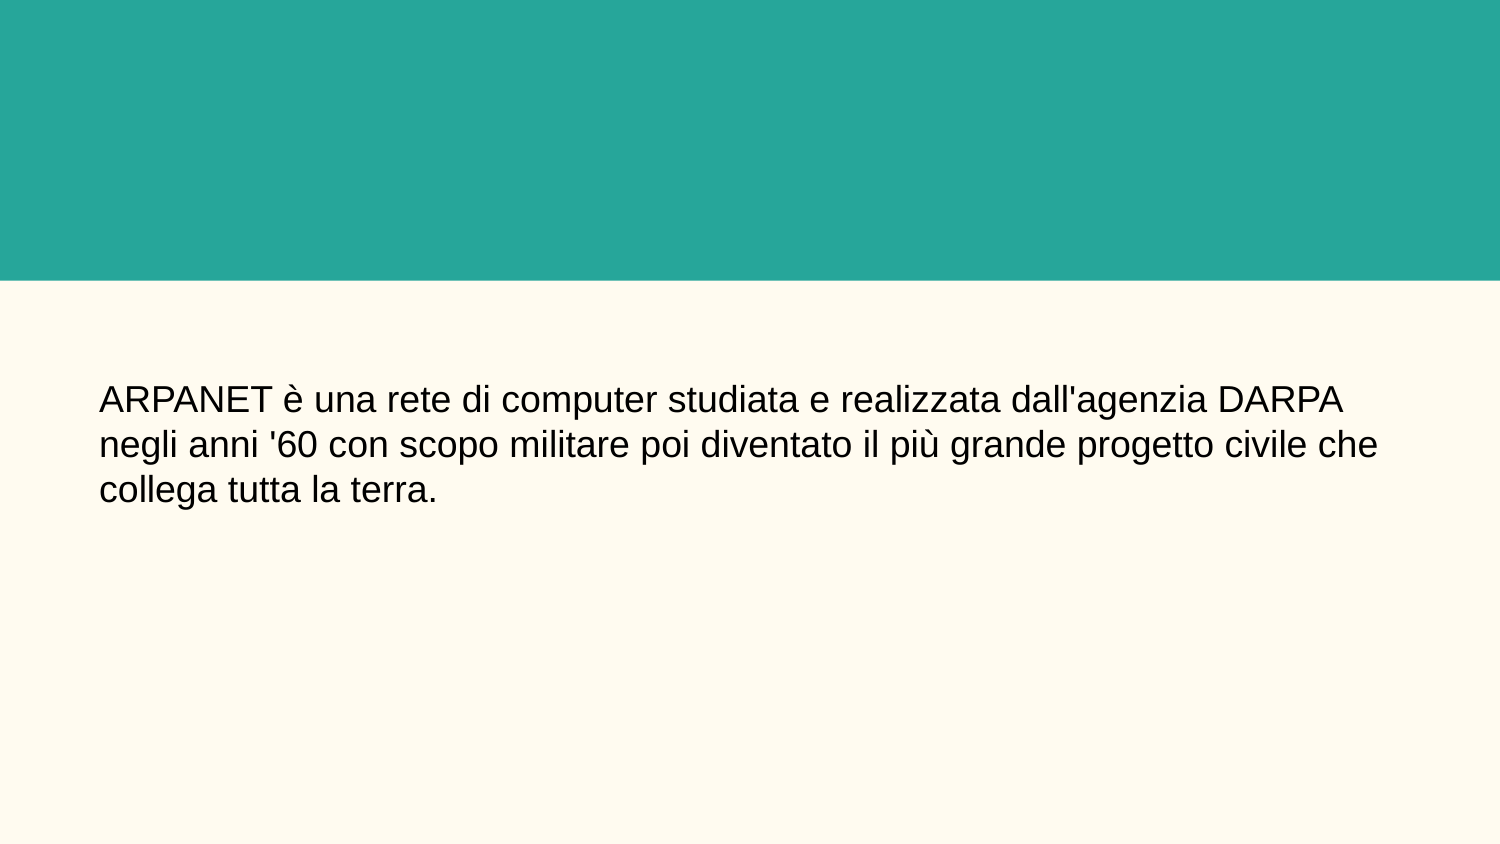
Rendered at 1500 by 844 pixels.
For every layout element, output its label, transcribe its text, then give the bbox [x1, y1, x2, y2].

title ARPANET è una rete di computer studiata e realizzata dall'agenzia DARPA negli anni '60 con scopo militare poi diventato il più grande progetto civile che collega tutta la terra. [84, 310, 1416, 561]
